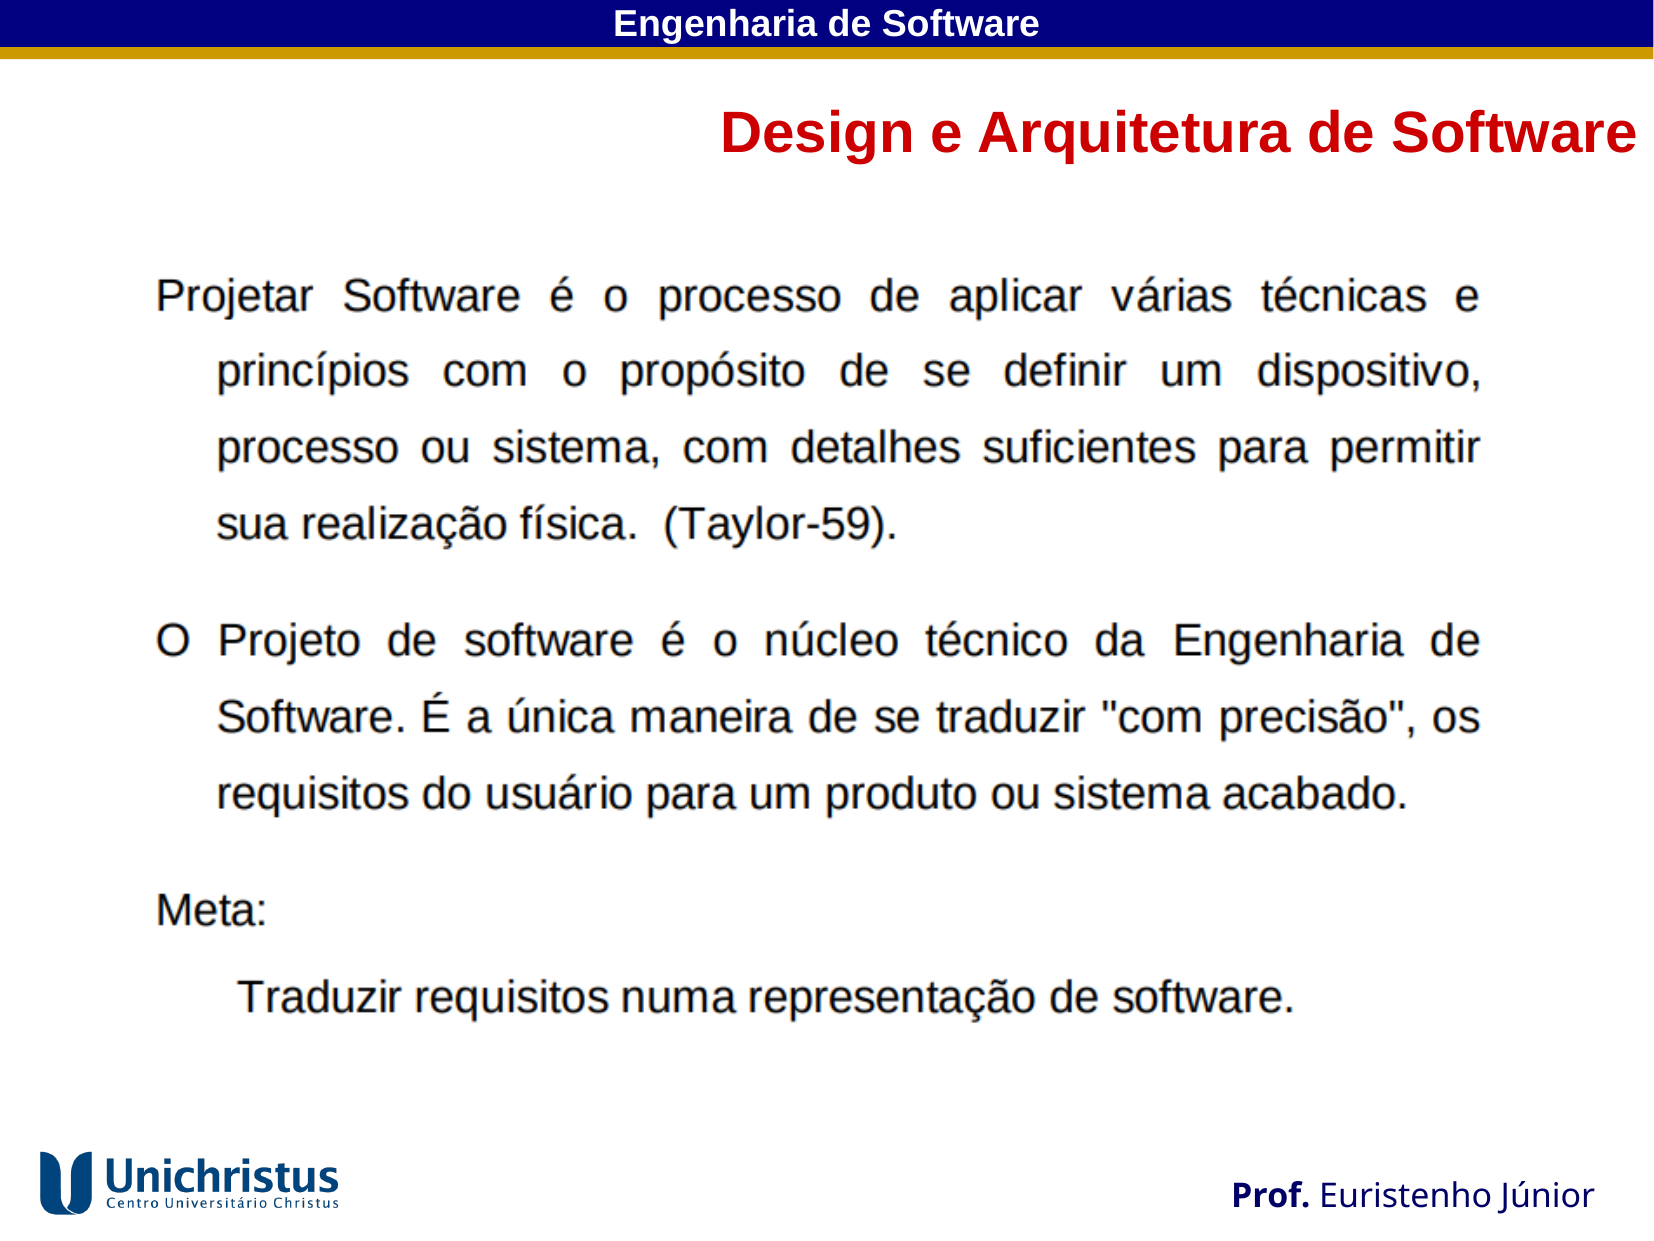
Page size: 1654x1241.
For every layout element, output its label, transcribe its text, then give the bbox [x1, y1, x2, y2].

picture [129, 259, 1507, 1063]
picture [35, 1148, 343, 1217]
text_box Design e Arquitetura de Software [705, 92, 1654, 173]
text_box Prof. Euristenho Júnior [1216, 1163, 1654, 1224]
text_box Engenharia de Software [0, 0, 1654, 47]
text_box [0, 47, 1654, 60]
